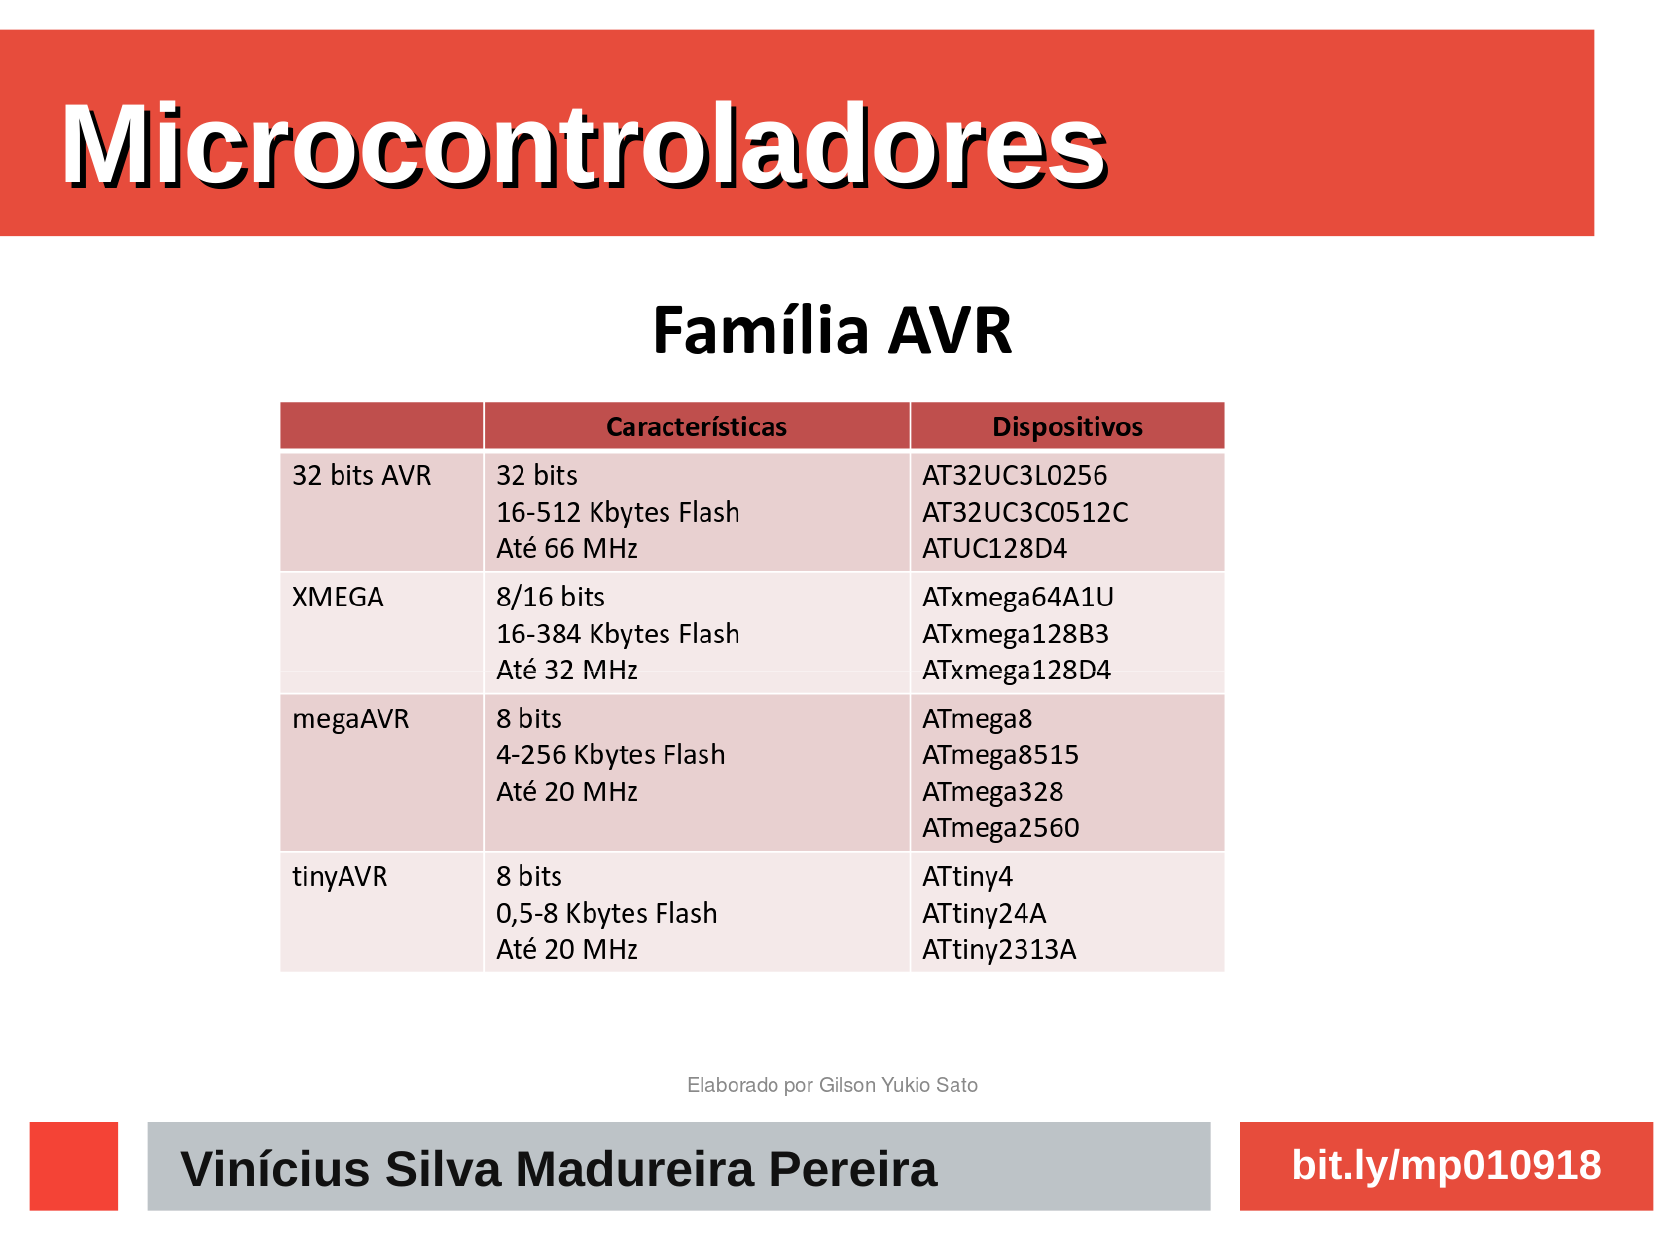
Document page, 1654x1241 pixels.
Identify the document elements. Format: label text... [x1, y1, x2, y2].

picture [163, 242, 1491, 1112]
title Microcontroladores [59, 59, 1595, 207]
text_box Vinícius Silva Madureira Pereira [165, 1133, 1170, 1205]
text_box bit.ly/mp010918 [1228, 1133, 1654, 1205]
